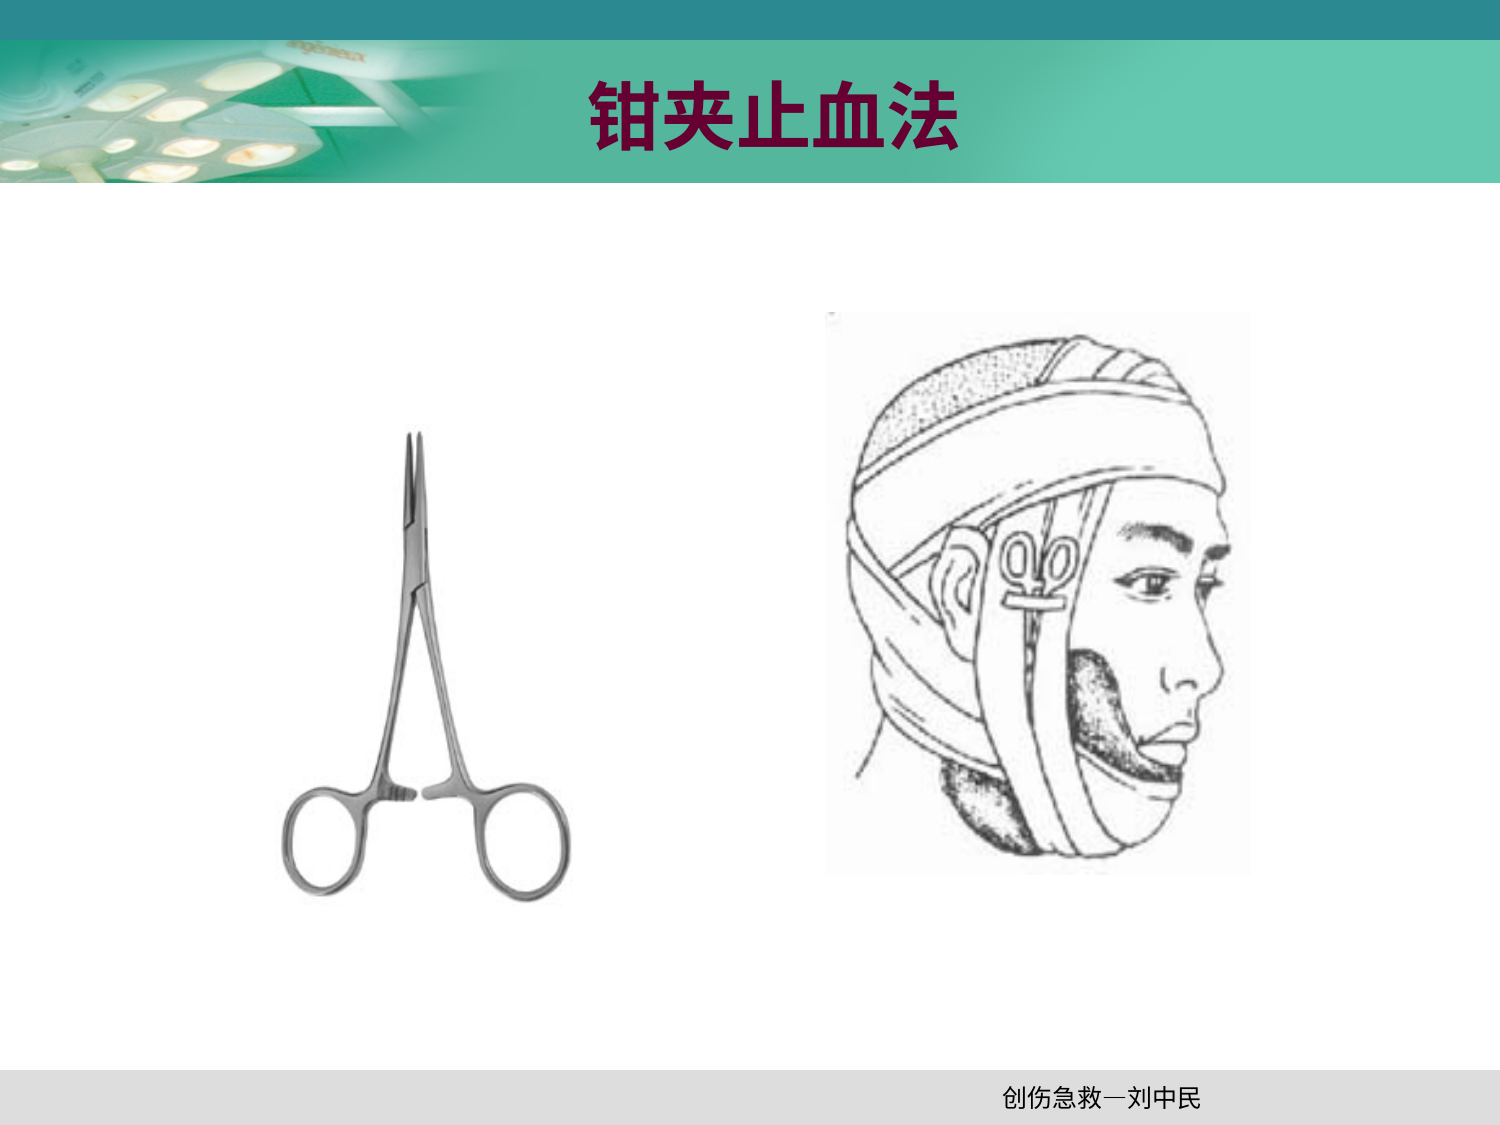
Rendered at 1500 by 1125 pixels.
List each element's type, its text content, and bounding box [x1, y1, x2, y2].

title 钳夹止血法 [87, 62, 1461, 155]
picture [275, 425, 573, 913]
picture [825, 312, 1251, 876]
text_box 创伤急救—刘中民 [987, 1074, 1463, 1125]
